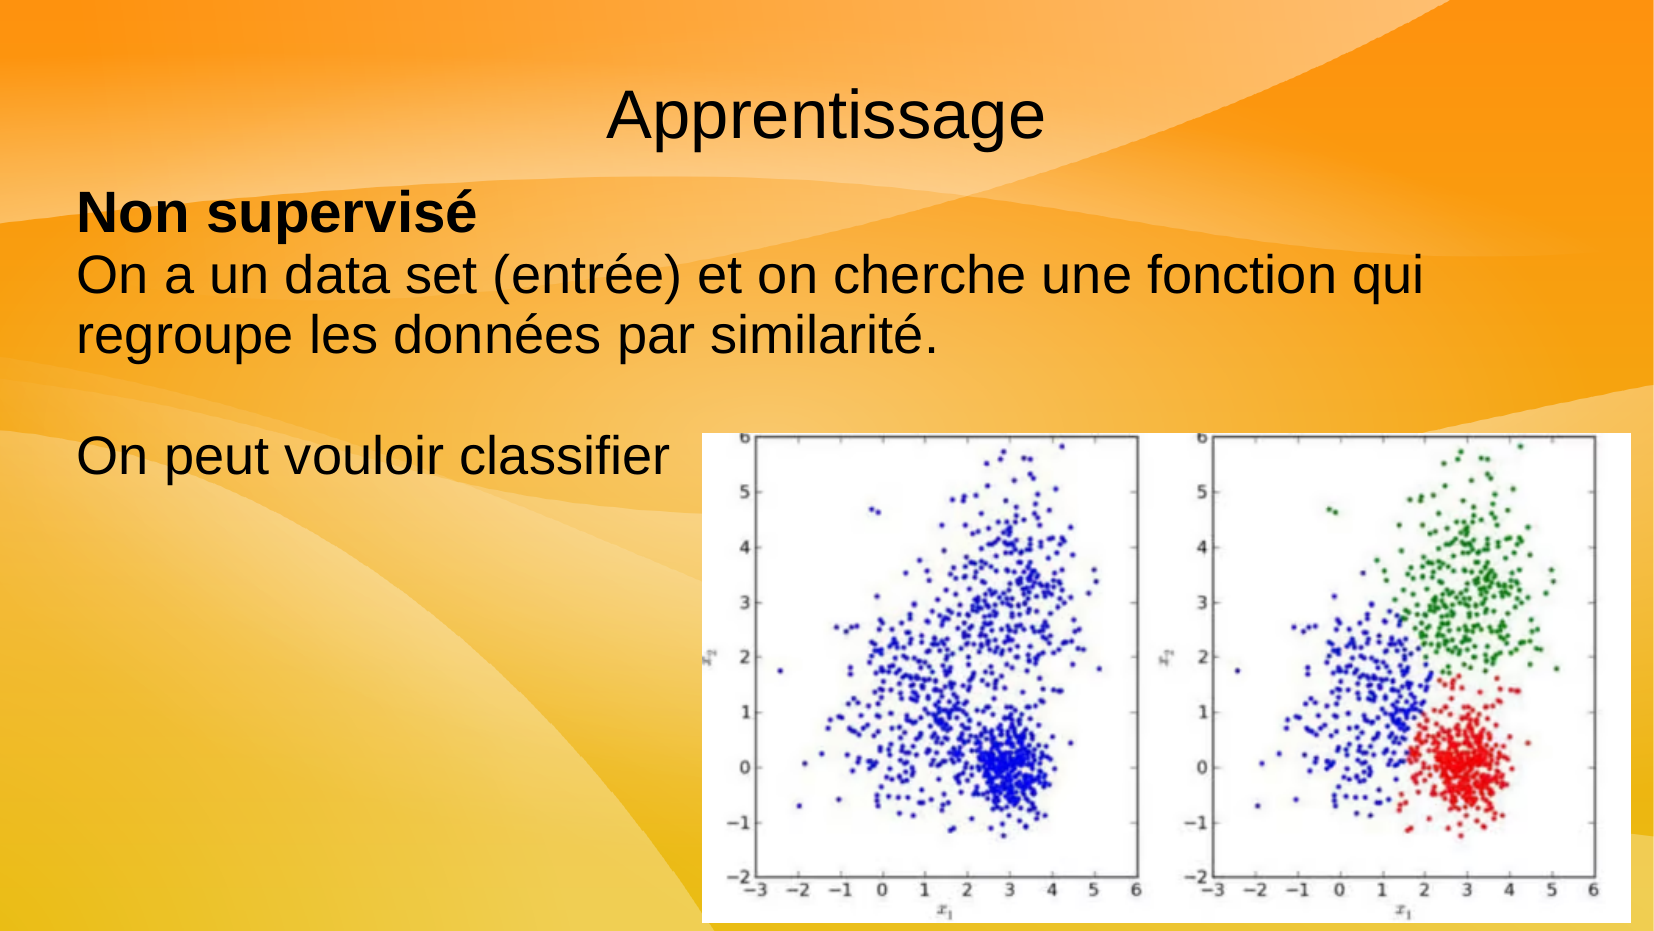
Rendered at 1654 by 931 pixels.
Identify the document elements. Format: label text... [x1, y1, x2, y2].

title Apprentissage [82, 37, 1571, 193]
subtitle Non supervisé On a un data set (entrée) et on cherche une fonction qui regroupe les données par similarité. On peut vouloir classifier [76, 179, 1565, 928]
picture [0, 0, 1654, 931]
